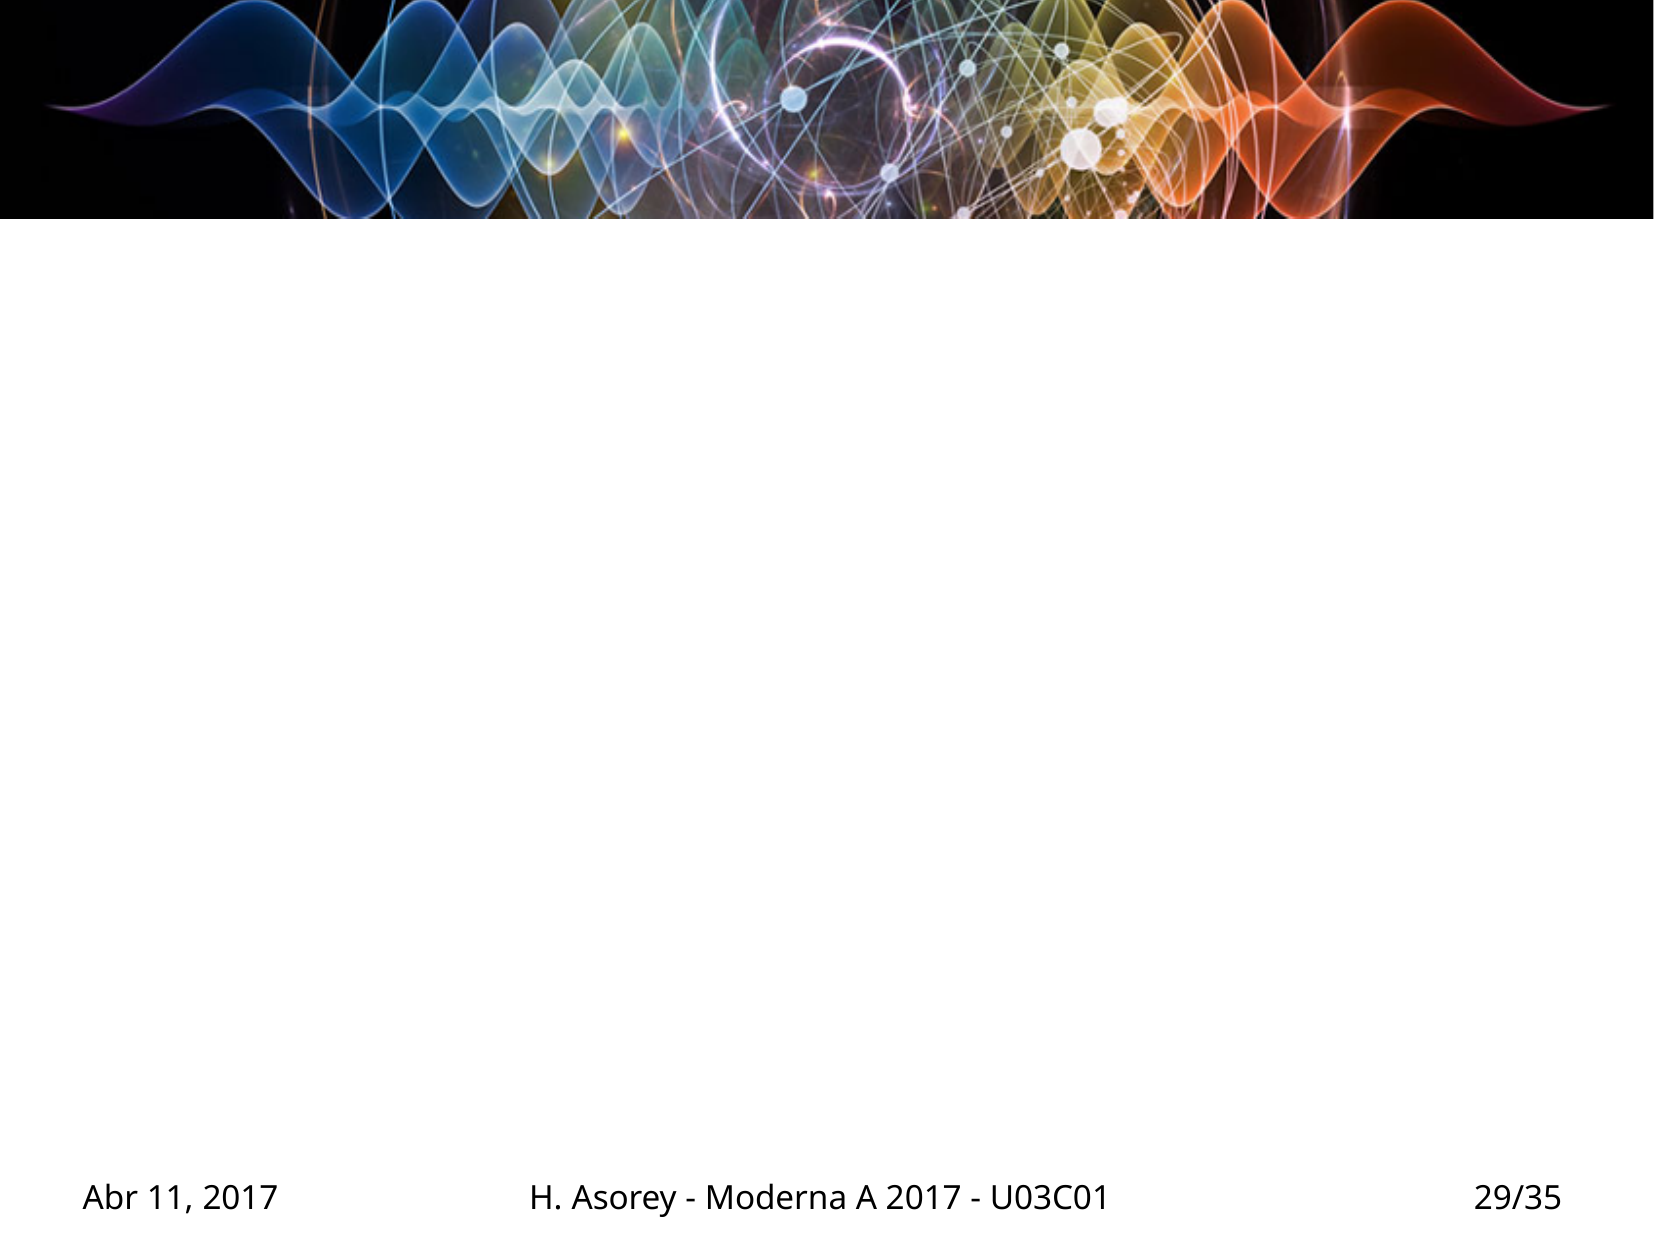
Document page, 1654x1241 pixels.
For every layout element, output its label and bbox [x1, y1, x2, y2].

picture [0, 0, 1654, 219]
